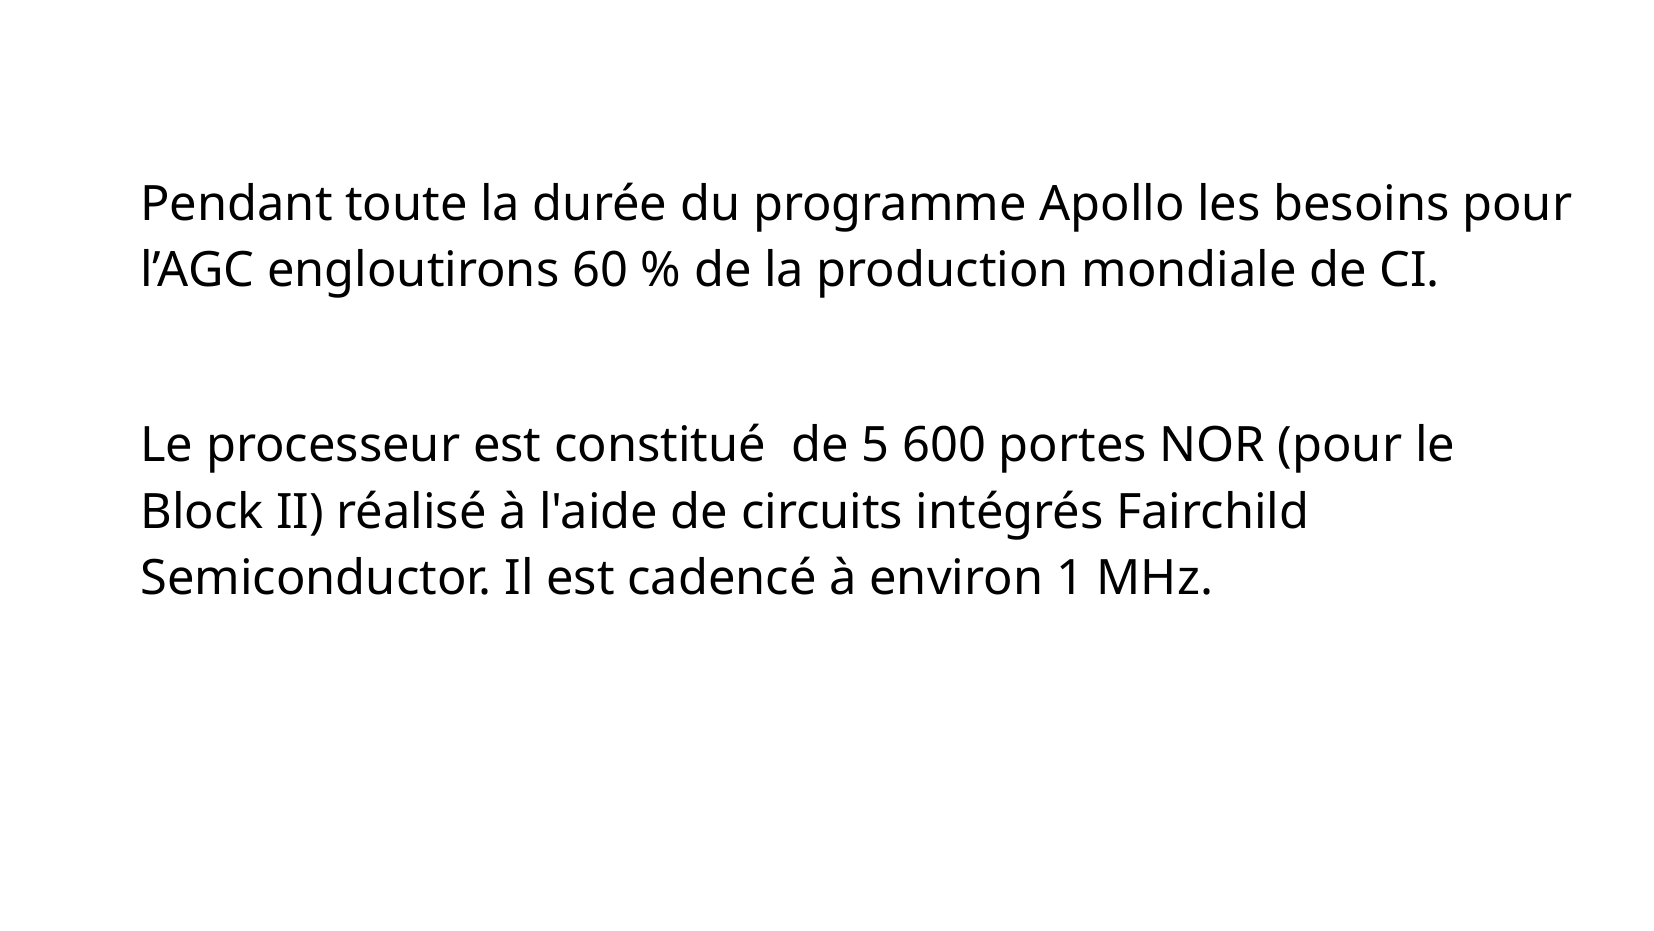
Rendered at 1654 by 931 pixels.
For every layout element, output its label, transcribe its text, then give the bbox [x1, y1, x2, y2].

list Pendant toute la durée du programme Apollo les besoins pour l’AGC engloutirons 60 % de la production mondiale de CI. Le processeur est constitué de 5 600 portes NOR (pour le Block II) réalisé à l'aide de circuits intégrés Fairchild Semiconductor. Il est cadencé à environ 1 MHz. [88, 80, 1577, 621]
